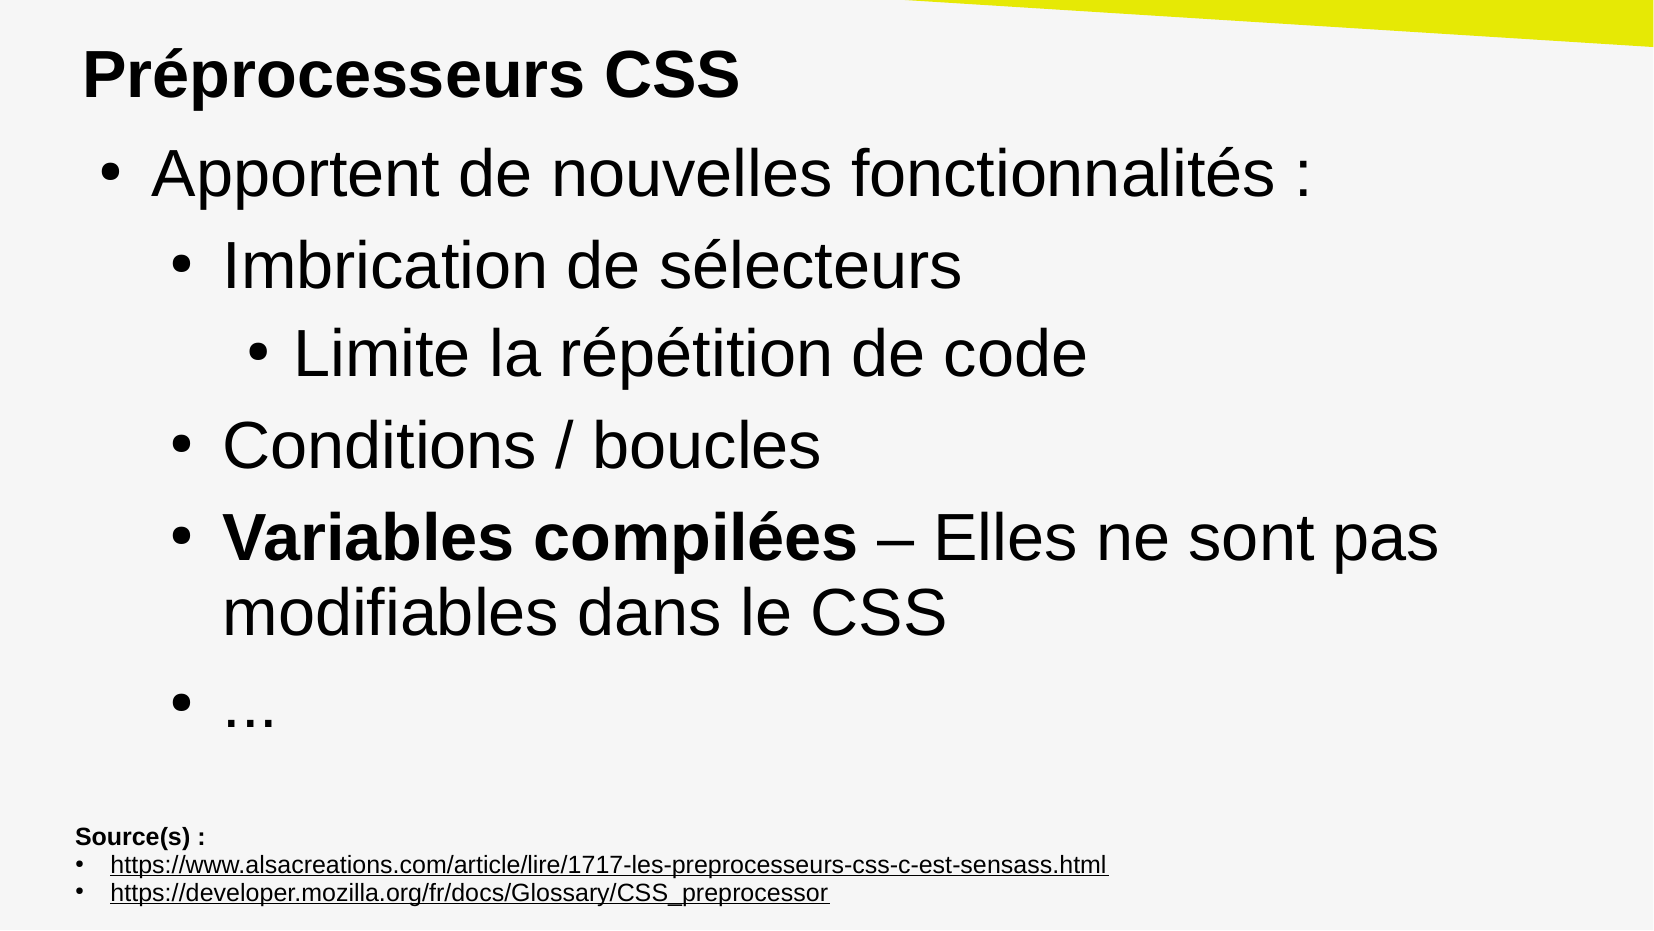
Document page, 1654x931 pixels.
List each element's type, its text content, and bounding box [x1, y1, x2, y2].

text_box Source(s) : https://www.alsacreations.com/article/lire/1717-les-preprocesseurs-css-c-est-sensass.html https://developer.mozilla.org/fr/docs/Glossary/CSS_preprocessor [60, 815, 1546, 929]
text_box [904, 0, 1654, 48]
list Apportent de nouvelles fonctionnalités : Imbrication de sélecteurs Limite la répétition de code Conditions / boucles Variables compilées – Elles ne sont pas modifiables dans le CSS ... [80, 135, 1620, 816]
title Préprocesseurs CSS [82, 37, 1571, 114]
